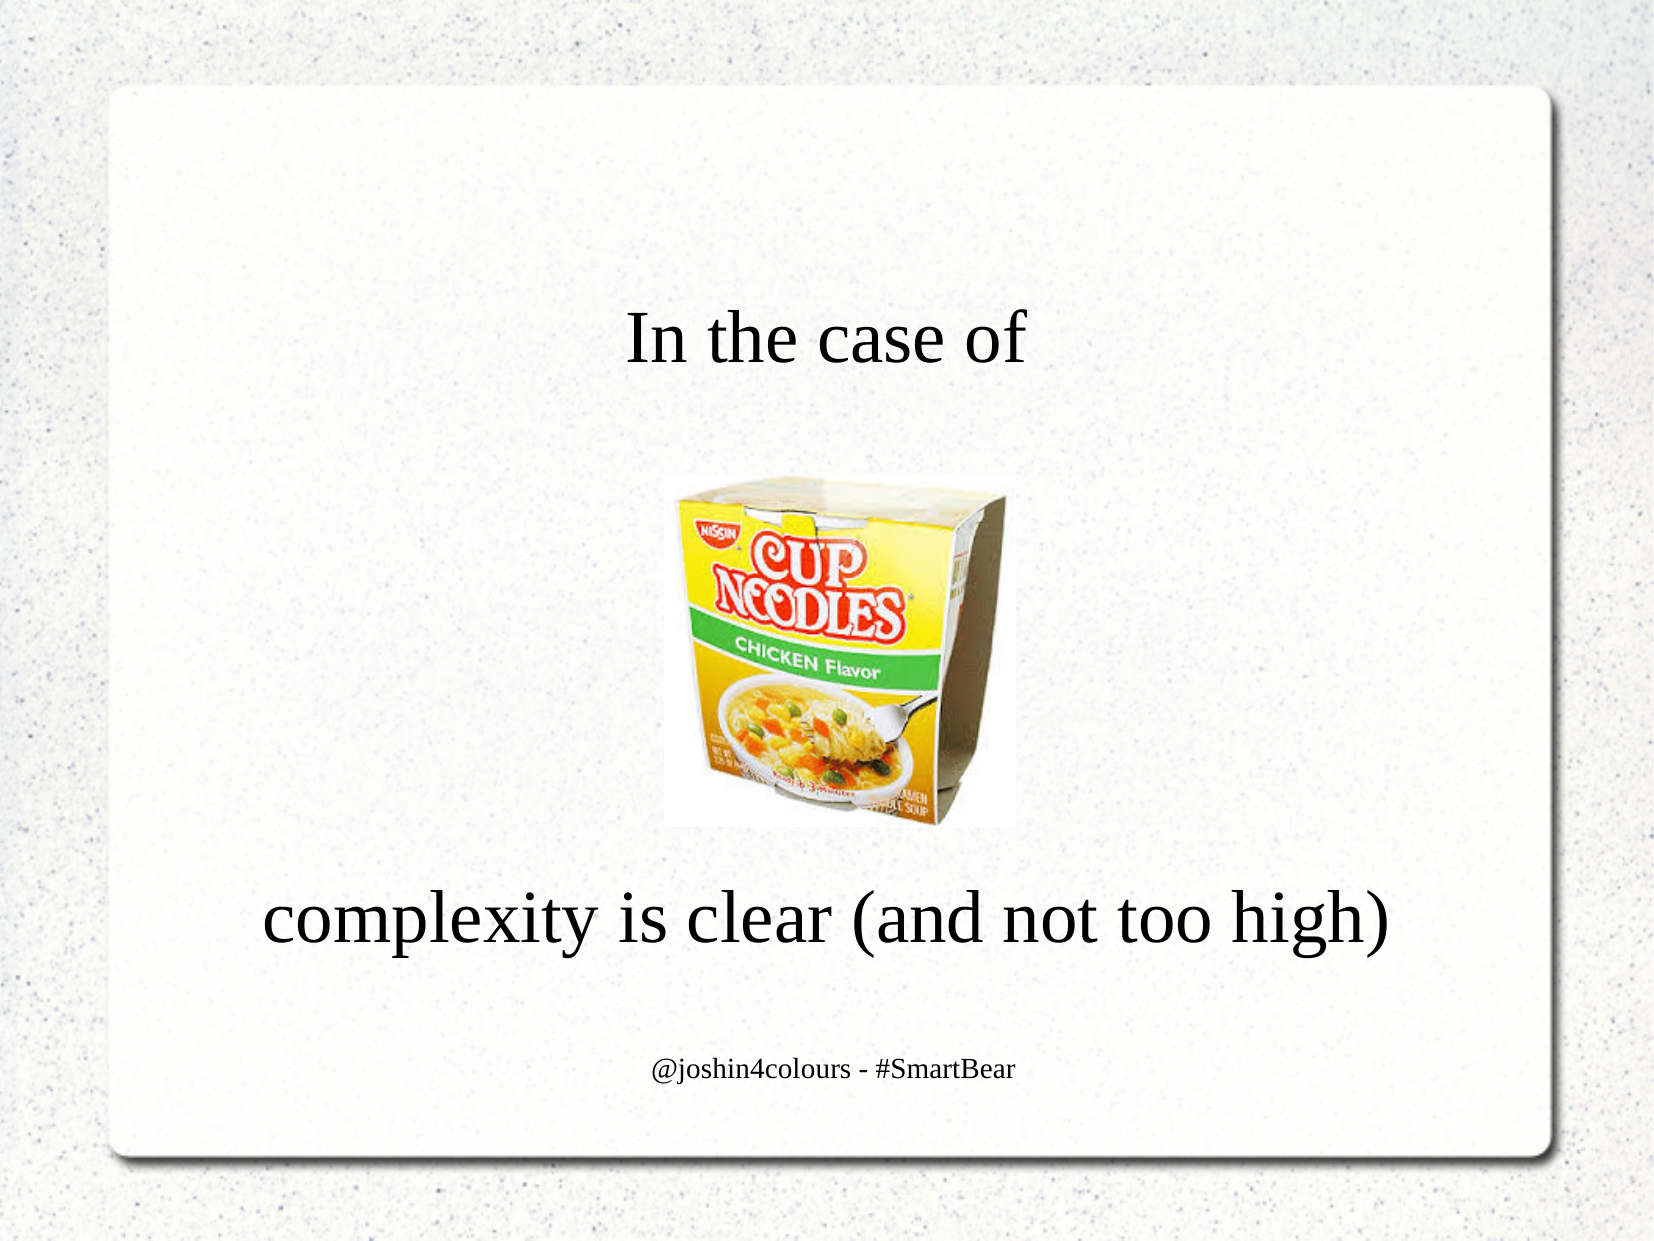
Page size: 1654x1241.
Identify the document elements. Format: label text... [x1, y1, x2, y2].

subtitle In the case of complexity is clear (and not too high) [147, 295, 1506, 1043]
picture [0, 0, 1654, 1241]
